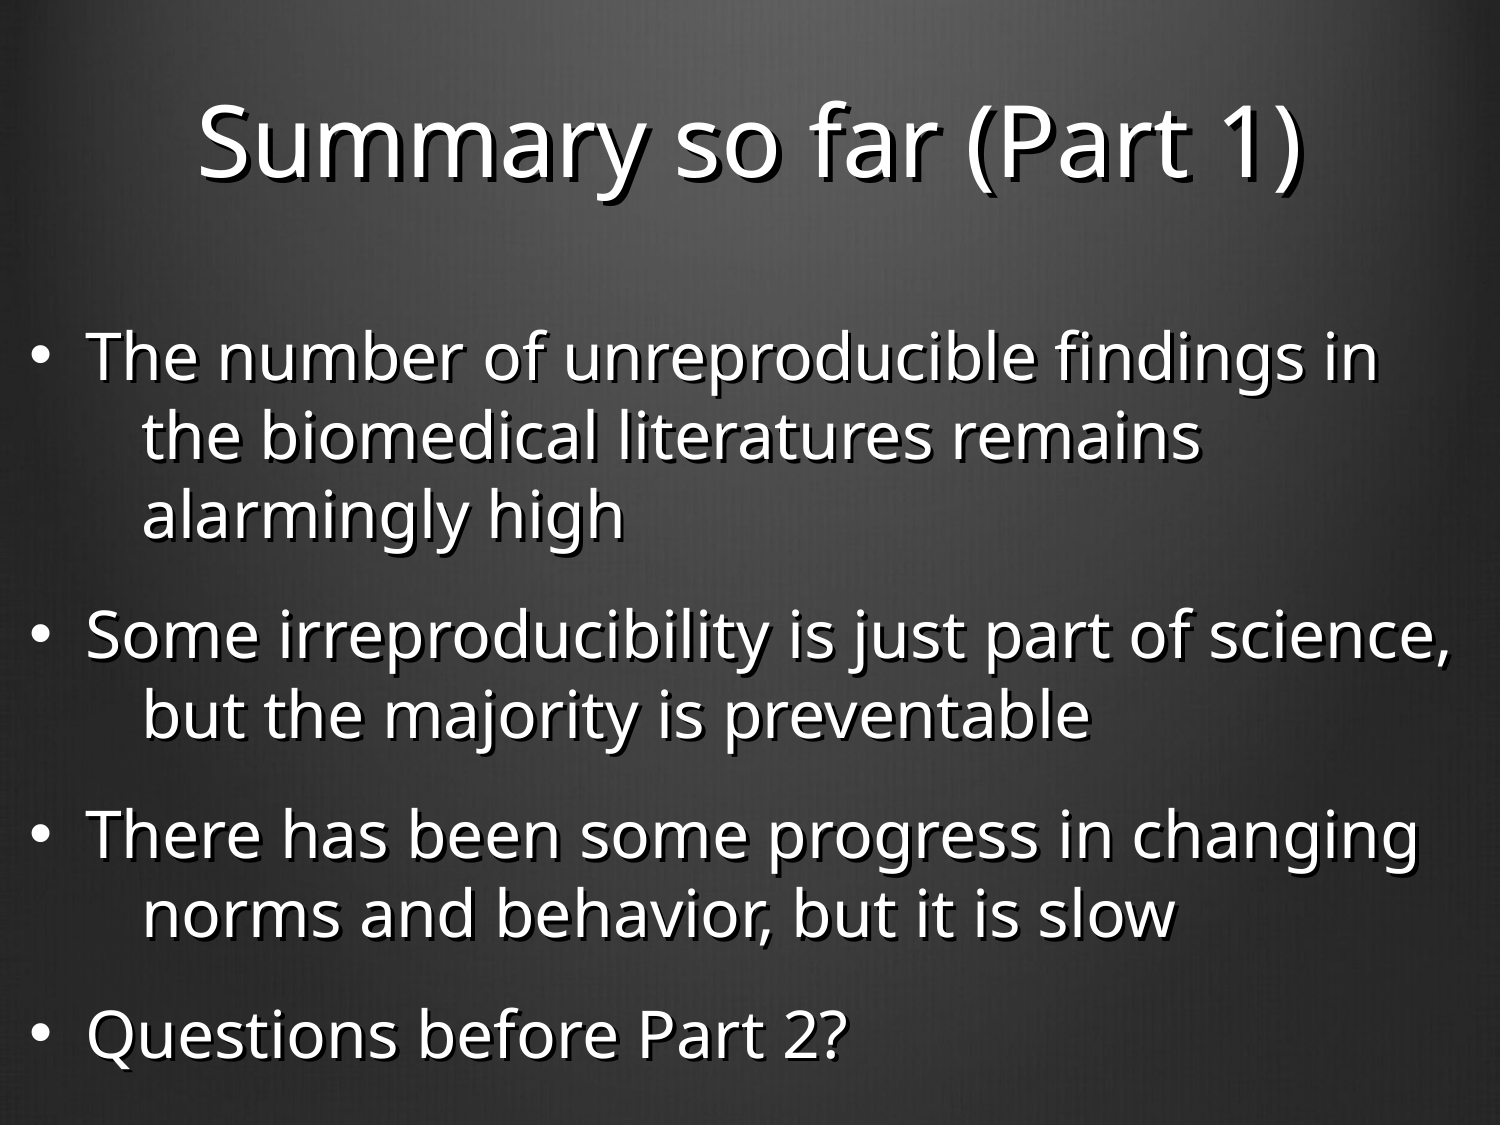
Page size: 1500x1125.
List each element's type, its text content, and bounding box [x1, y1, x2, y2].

list The number of unreproducible findings in the biomedical literatures remains alarmingly high Some irreproducibility is just part of science, but the majority is preventable There has been some progress in changing norms and behavior, but it is slow Questions before Part 2? [14, 306, 1500, 1088]
title Summary so far (Part 1) [112, 19, 1388, 255]
